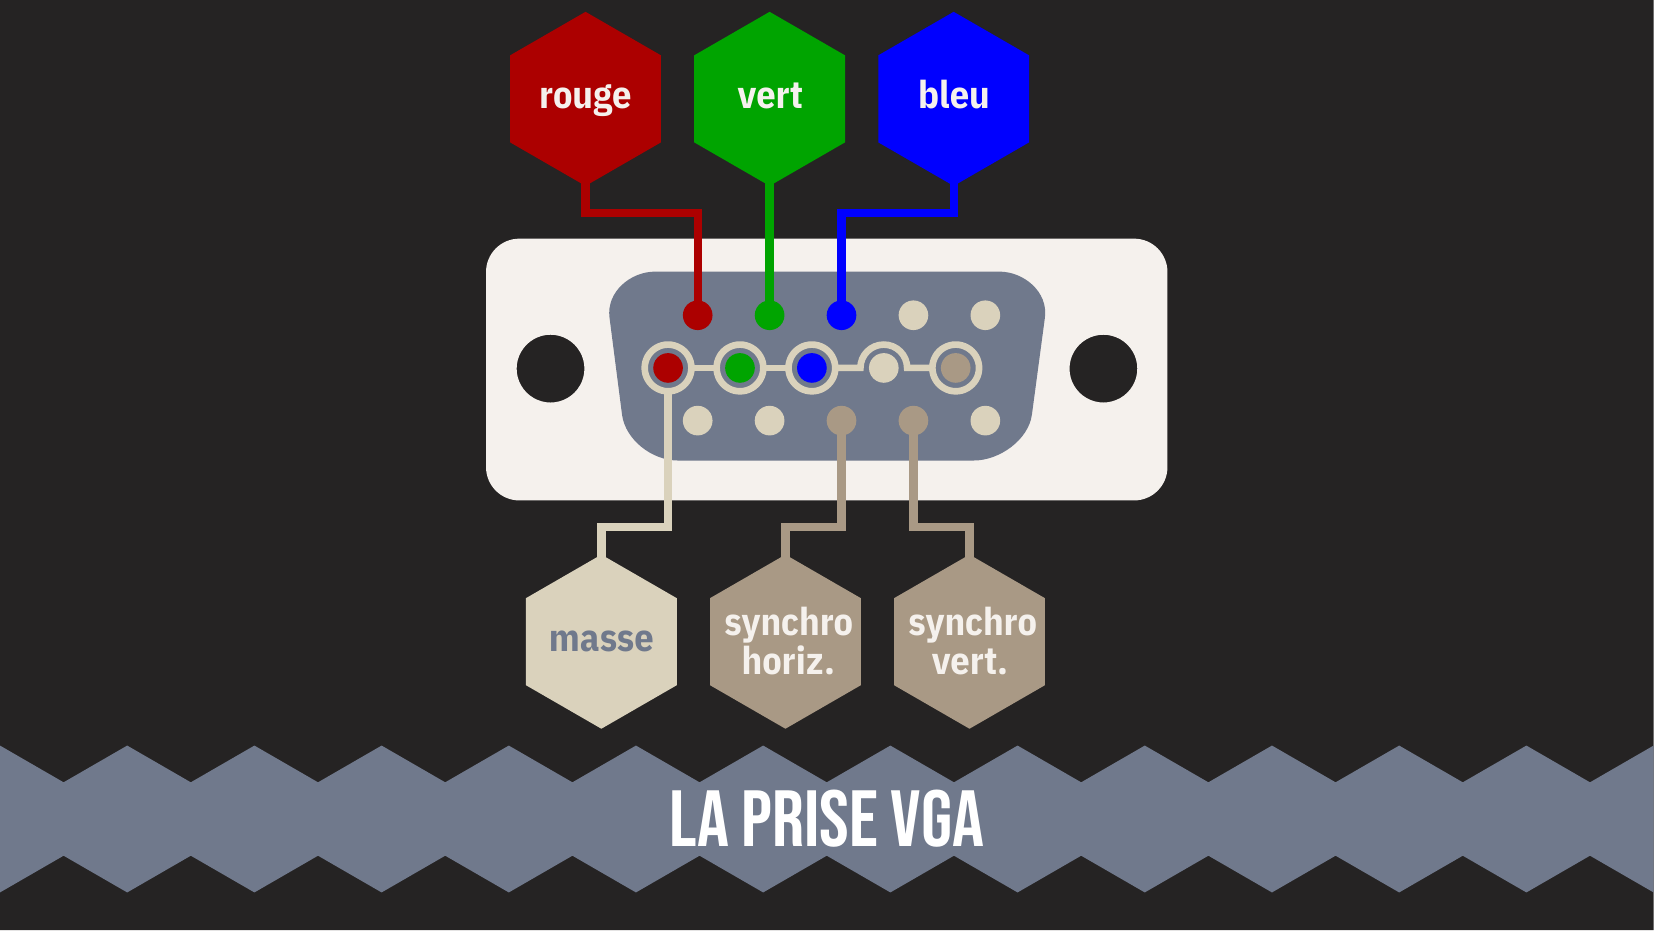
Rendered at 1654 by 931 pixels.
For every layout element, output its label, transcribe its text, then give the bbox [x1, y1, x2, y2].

picture [0, 0, 1654, 741]
title La prise VGA [54, 768, 1600, 877]
